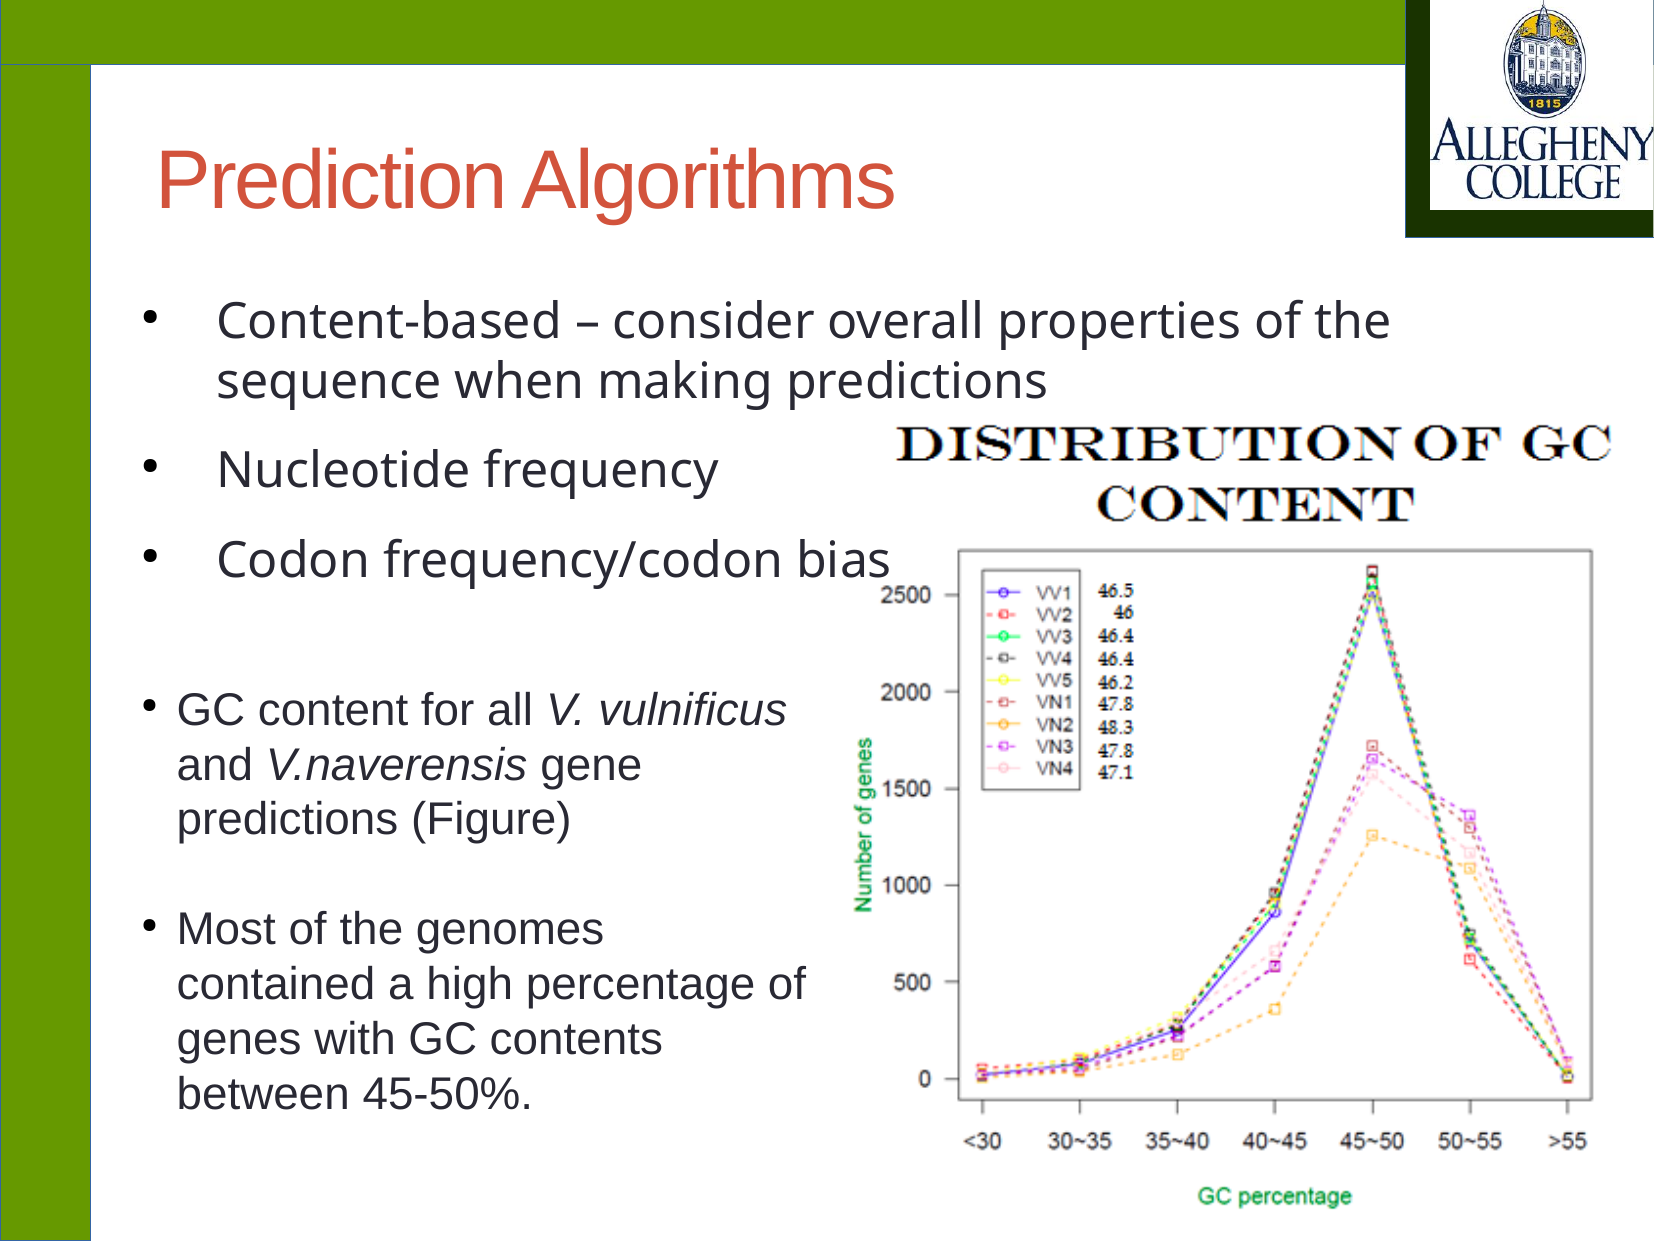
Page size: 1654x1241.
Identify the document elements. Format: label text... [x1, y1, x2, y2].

list Content-based – consider overall properties of the sequence when making predictions Nucleotide frequency Codon frequency/codon bias [126, 280, 1477, 1081]
text_box [0, 0, 1654, 1241]
text_box Prediction Algorithms [155, 105, 1030, 256]
picture [825, 416, 1621, 1216]
picture [1430, 0, 1654, 210]
text_box GC content for all V. vulnificus and V.naverensis gene predictions (Figure) Most of the genomes contained a high percentage of genes with GC contents between 45-50%. [126, 671, 826, 1127]
